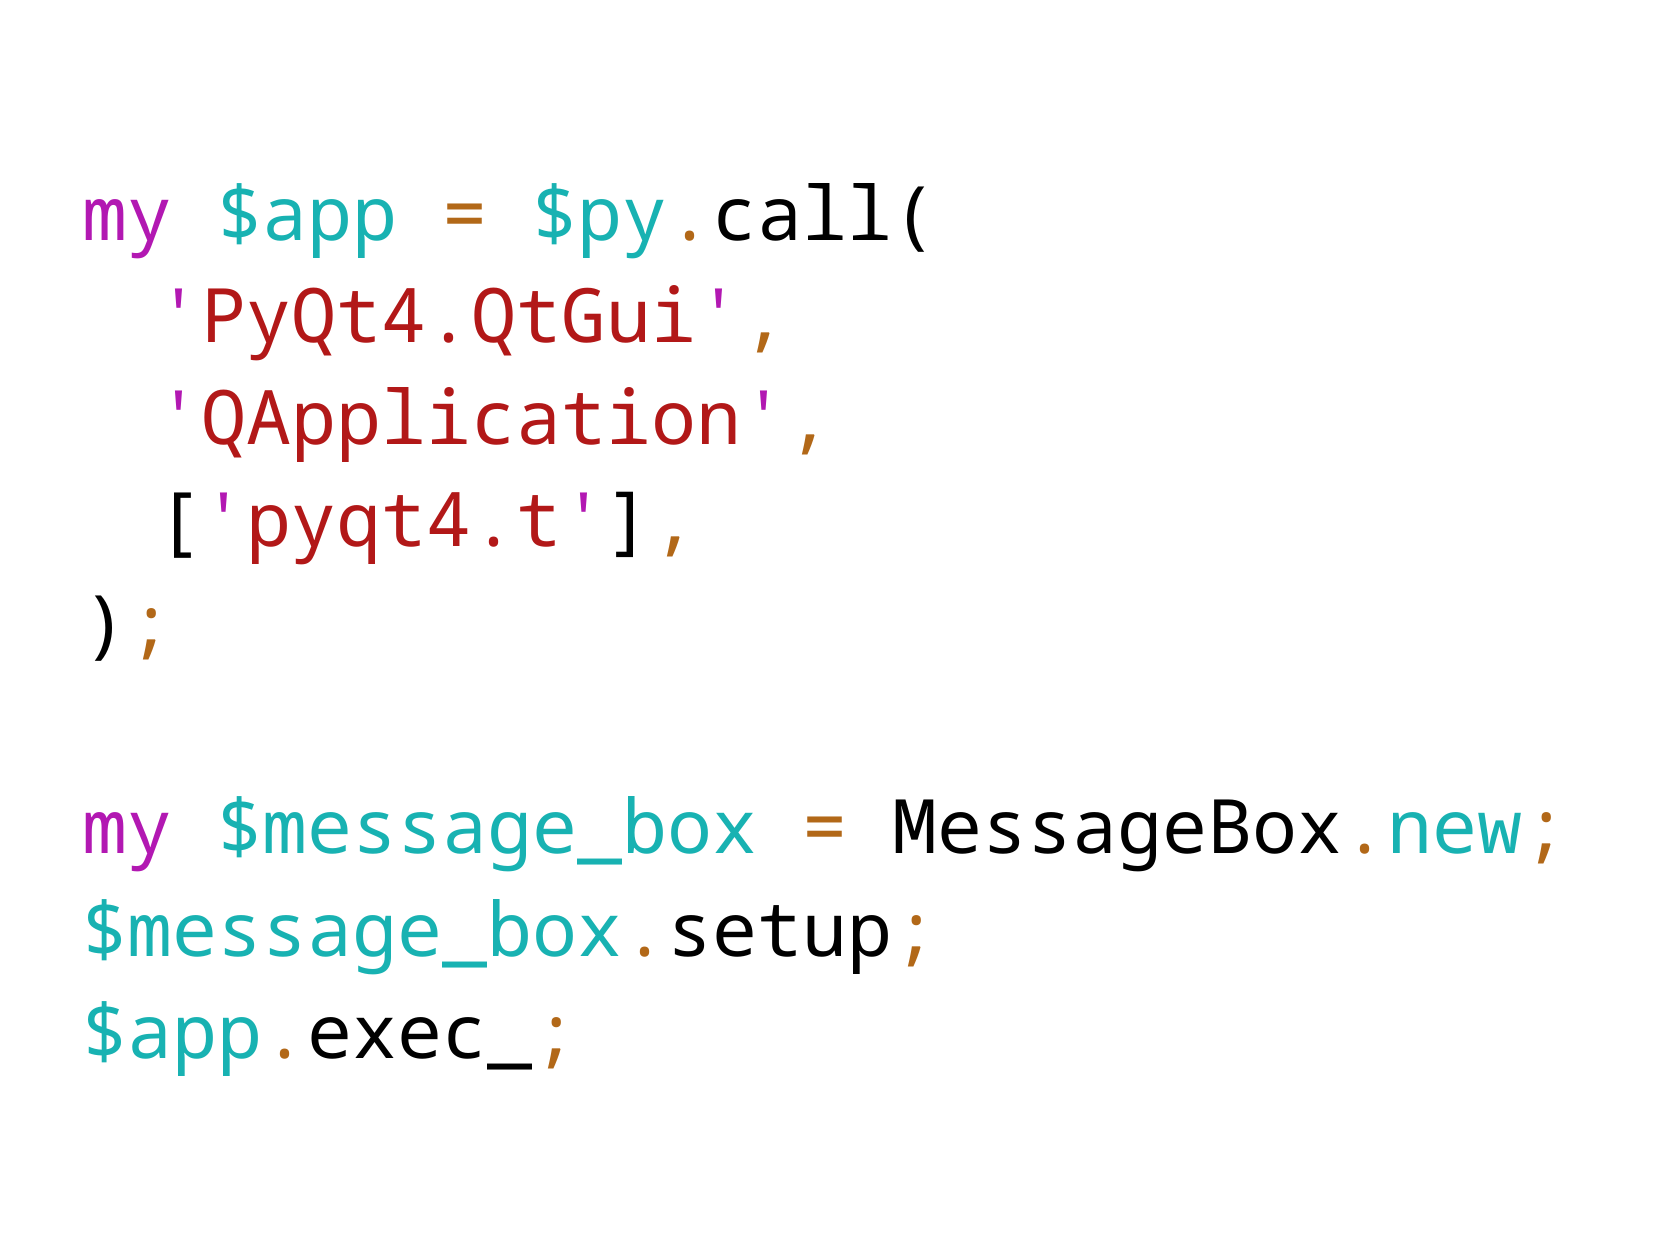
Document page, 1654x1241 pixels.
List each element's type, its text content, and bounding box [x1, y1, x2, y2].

subtitle my $app = $py.call( 'PyQt4.QtGui', 'QApplication', ['pyqt4.t'], ); my $message_box = MessageBox.new; $message_box.setup; $app.exec_; [82, 140, 1571, 1101]
